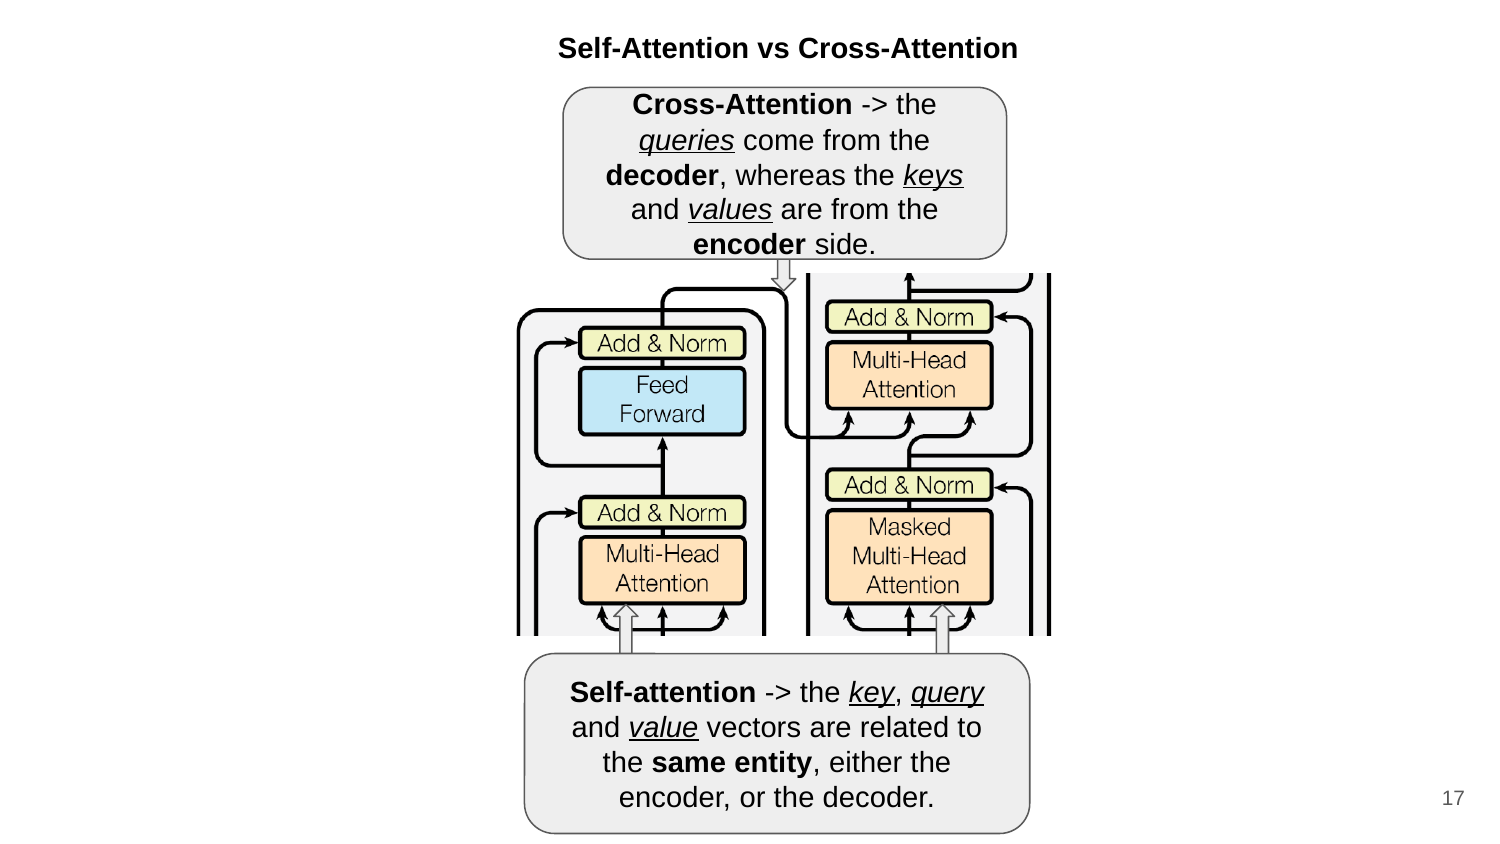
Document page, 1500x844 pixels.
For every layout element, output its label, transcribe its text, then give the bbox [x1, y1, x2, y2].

text_box [930, 604, 955, 653]
text_box Cross-Attention -> the queries come from the decoder, whereas the keys and values are from the encoder side. [563, 87, 1007, 260]
text_box Self-Attention vs Cross-Attention [543, 14, 1057, 84]
picture [494, 273, 1065, 636]
text_box [613, 604, 639, 653]
slide_number <number> [1389, 764, 1480, 830]
text_box Self-attention -> the key, query and value vectors are related to the same entity, either the encoder, or the decoder. [524, 653, 1030, 834]
text_box [771, 260, 796, 291]
